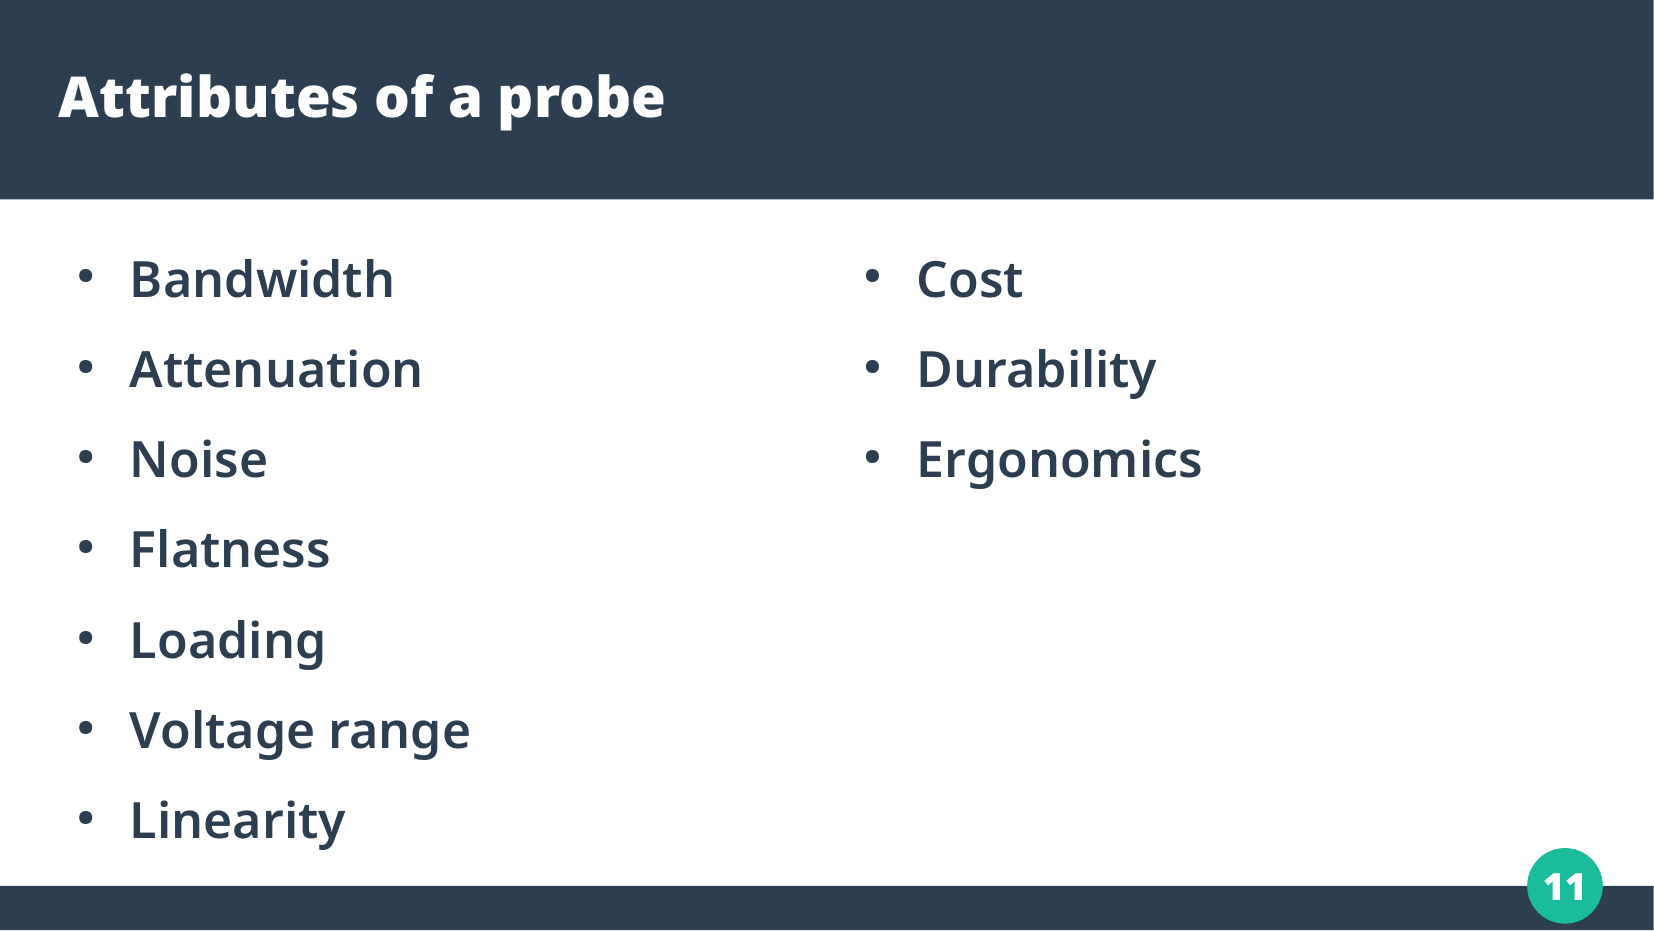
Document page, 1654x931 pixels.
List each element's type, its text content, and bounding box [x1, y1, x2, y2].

list Bandwidth Attenuation Noise Flatness Loading Voltage range Linearity [59, 243, 809, 864]
title Attributes of a probe [59, 37, 1595, 155]
list Cost Durability Ergonomics [845, 243, 1596, 864]
